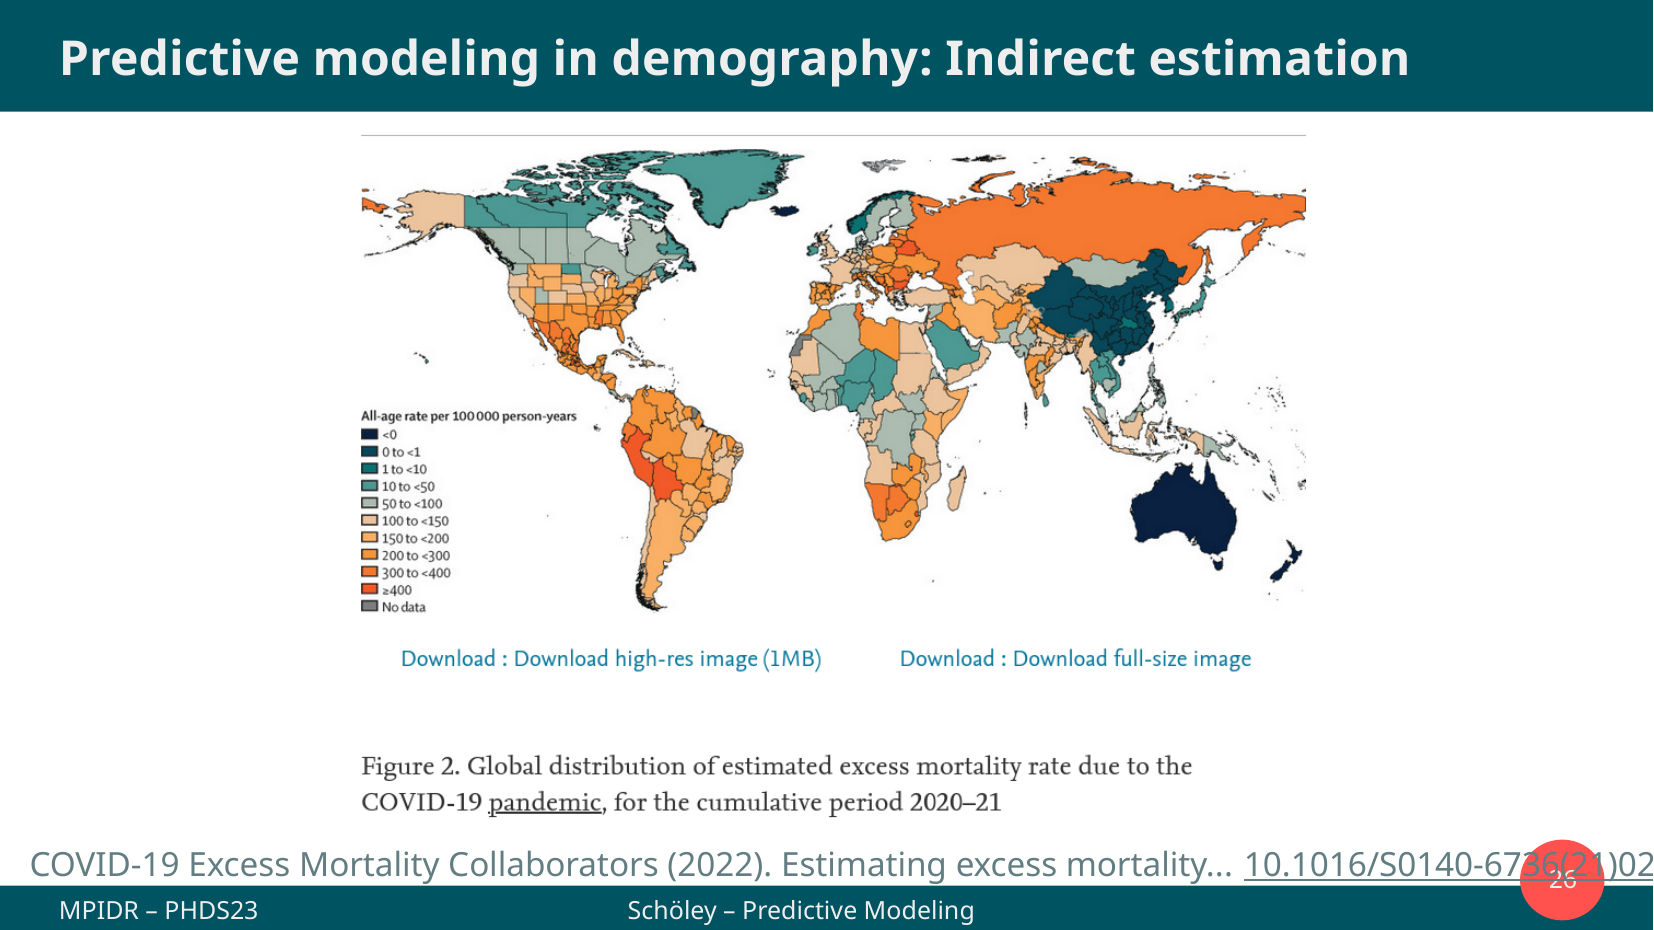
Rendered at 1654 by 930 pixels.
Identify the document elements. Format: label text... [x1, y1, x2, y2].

text_box COVID-19 Excess Mortality Collaborators (2022). Estimating excess mortality... 10.1016/S0140-6736(21)02796-3 [14, 833, 1528, 926]
title Predictive modeling in demography: Indirect estimation [58, 0, 1594, 117]
picture [336, 112, 1317, 827]
